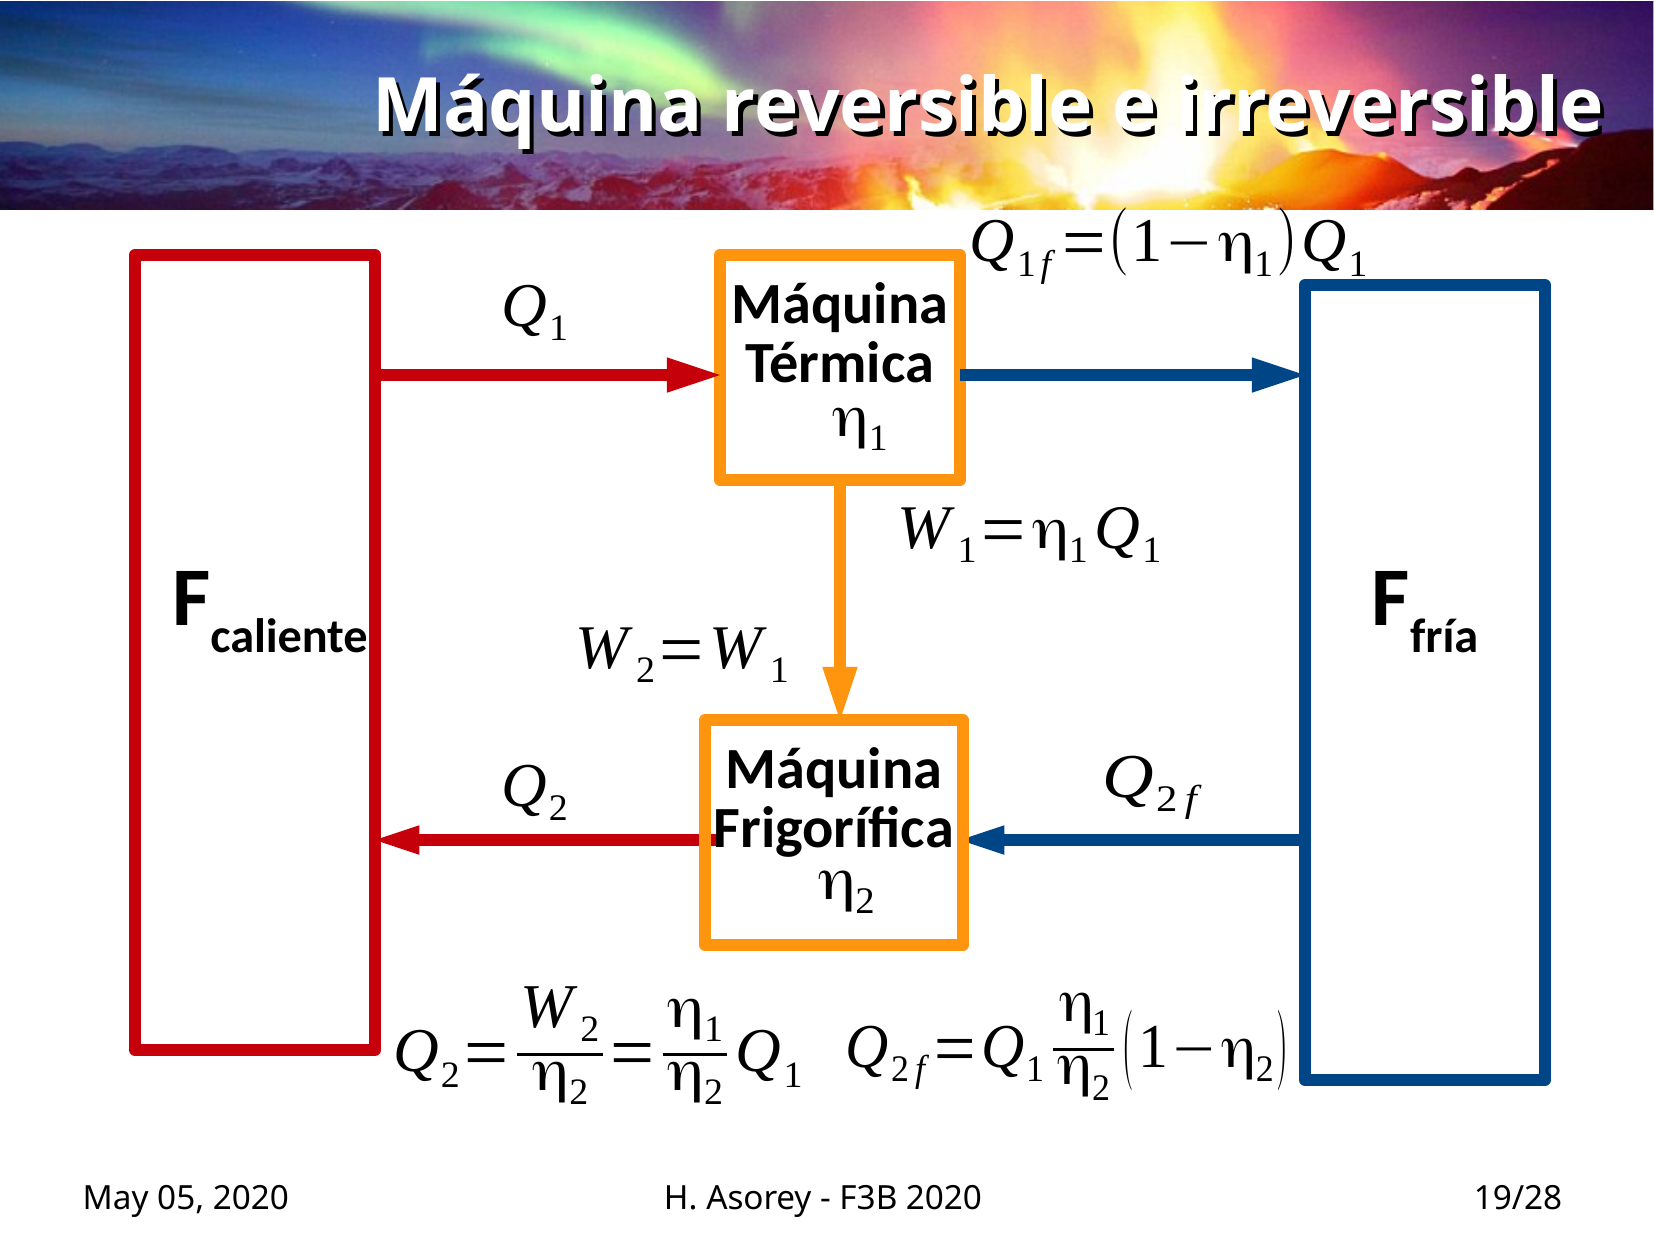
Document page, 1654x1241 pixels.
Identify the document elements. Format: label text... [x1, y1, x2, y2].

chart [495, 750, 575, 829]
chart [386, 971, 809, 1113]
chart [825, 405, 894, 459]
text_box Fcaliente [150, 555, 391, 691]
chart [963, 205, 1374, 285]
text_box Ffría [1305, 555, 1546, 691]
chart [810, 868, 882, 923]
chart [1095, 741, 1210, 820]
chart [839, 990, 1296, 1108]
text_box Máquina Frigorífica [705, 720, 964, 946]
chart [890, 492, 1168, 571]
text_box Máquina Térmica [720, 255, 961, 481]
title Máquina reversible e irreversible [45, 15, 1606, 191]
chart [495, 270, 575, 349]
chart [569, 612, 796, 691]
picture [0, 1, 1654, 210]
